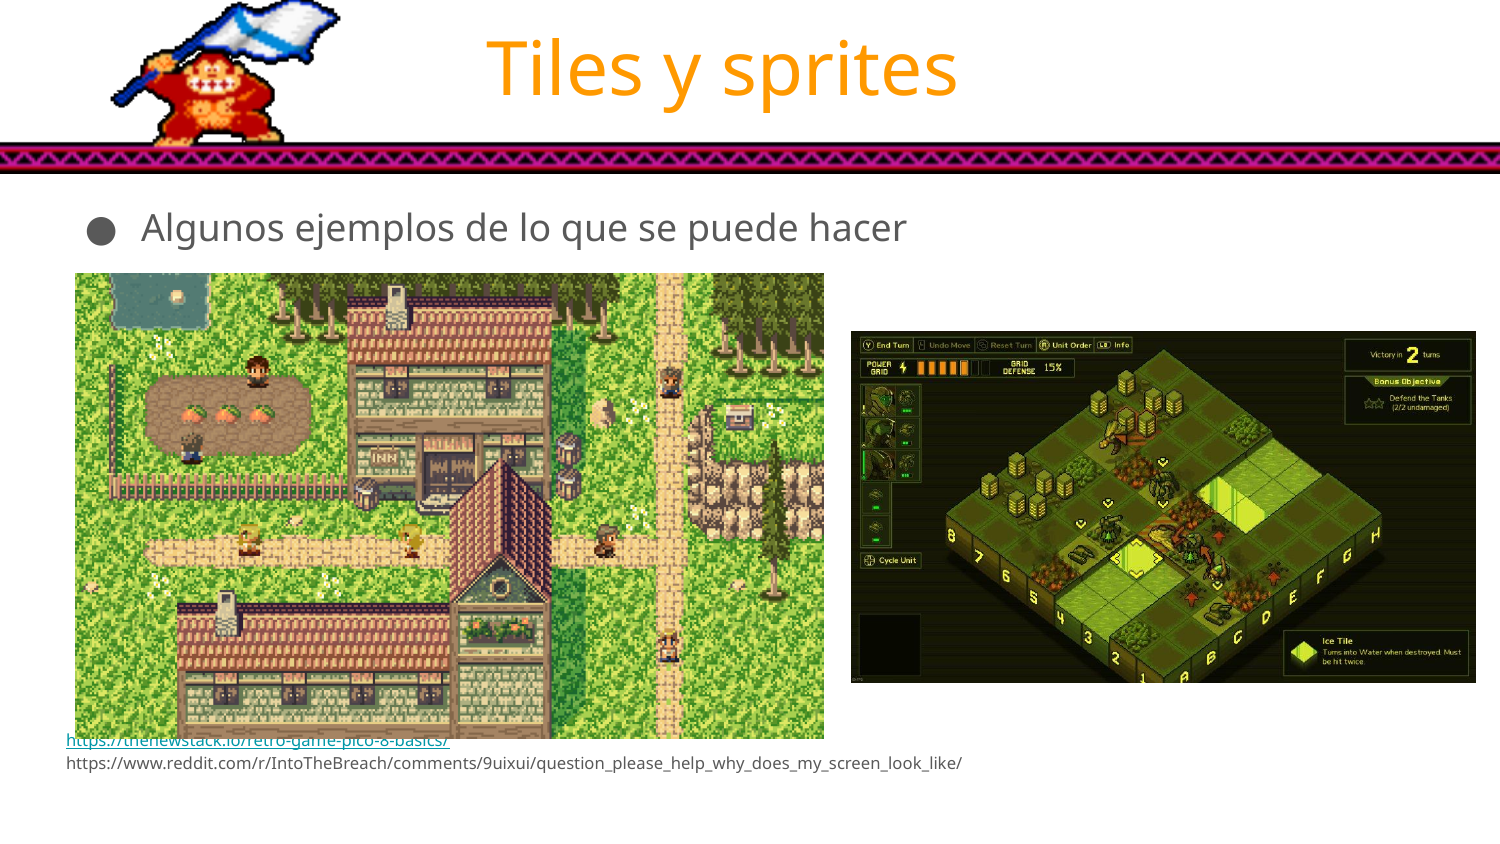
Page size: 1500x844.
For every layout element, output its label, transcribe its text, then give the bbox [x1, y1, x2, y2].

picture [851, 331, 1476, 683]
list Algunos ejemplos de lo que se puede hacer https://thenewstack.io/retro-game-pico-8-basics/ https://www.reddit.com/r/IntoTheBreach/comments/9uixui/question_please_help_why_does_my_screen_look_like/ [51, 189, 1489, 828]
picture [0, 0, 1500, 174]
picture [75, 273, 824, 739]
title Tiles y sprites [471, 18, 1315, 112]
